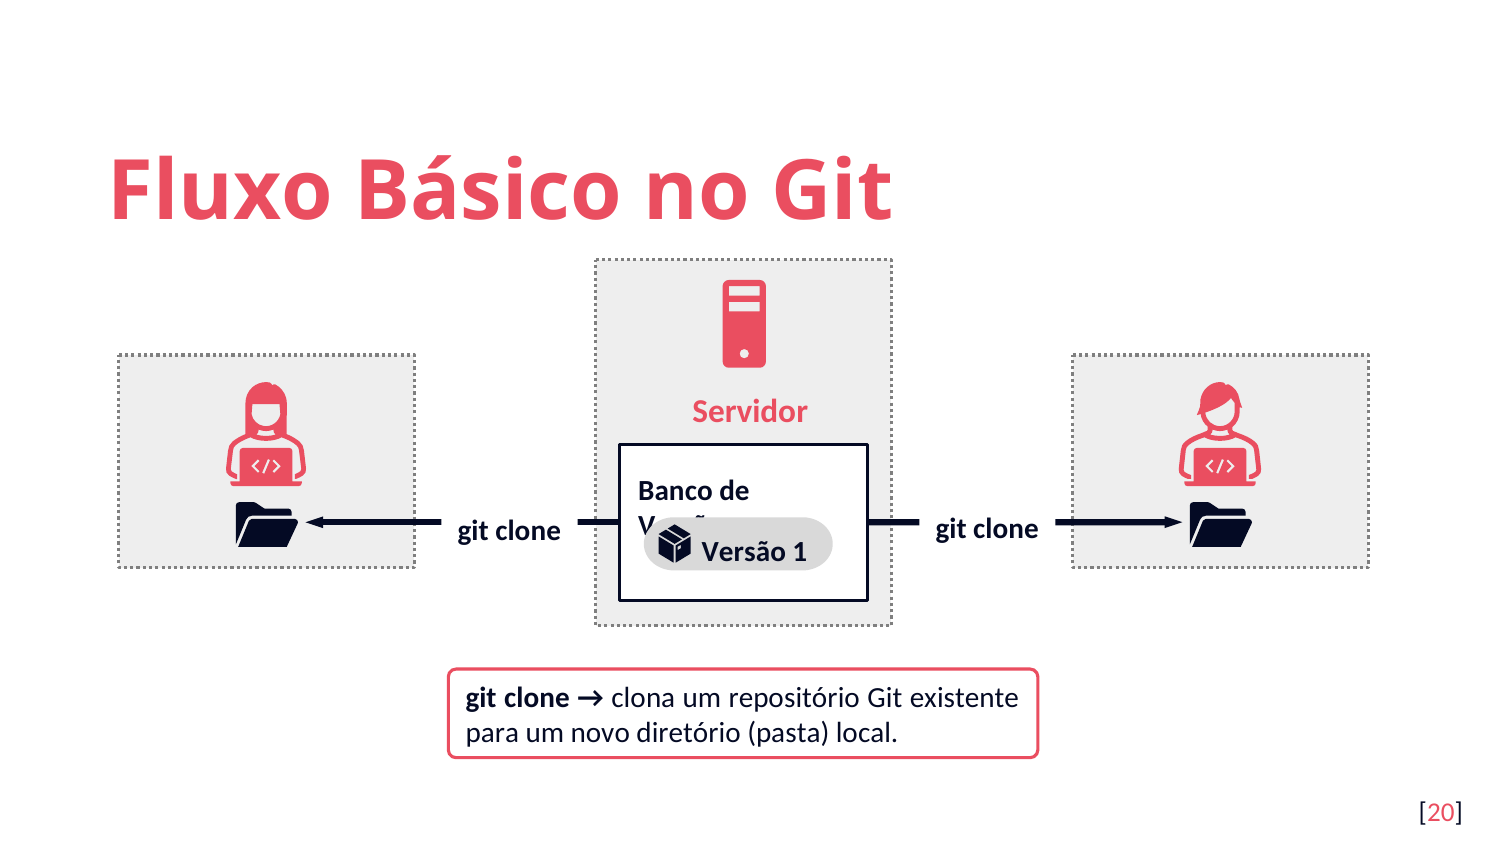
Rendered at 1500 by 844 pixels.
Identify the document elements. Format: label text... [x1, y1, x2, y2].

text_box Fluxo Básico no Git [92, 106, 1404, 245]
slide_number [20] [1403, 779, 1494, 844]
picture [718, 275, 770, 372]
text_box Versão 1 [661, 517, 833, 571]
picture [1160, 370, 1280, 564]
text_box Versão 1 [643, 526, 651, 562]
text_box [1073, 355, 1368, 568]
picture [206, 370, 326, 564]
text_box [119, 355, 414, 568]
text_box [596, 260, 891, 373]
text_box git clone [441, 496, 578, 550]
picture [651, 519, 699, 568]
text_box [596, 423, 891, 626]
text_box git clone → clona um repositório Git existente para um novo diretório (pasta) local. [448, 669, 1038, 758]
text_box Banco de Versões [623, 456, 868, 510]
text_box git clone [919, 494, 1056, 548]
text_box Servidor [596, 373, 892, 423]
